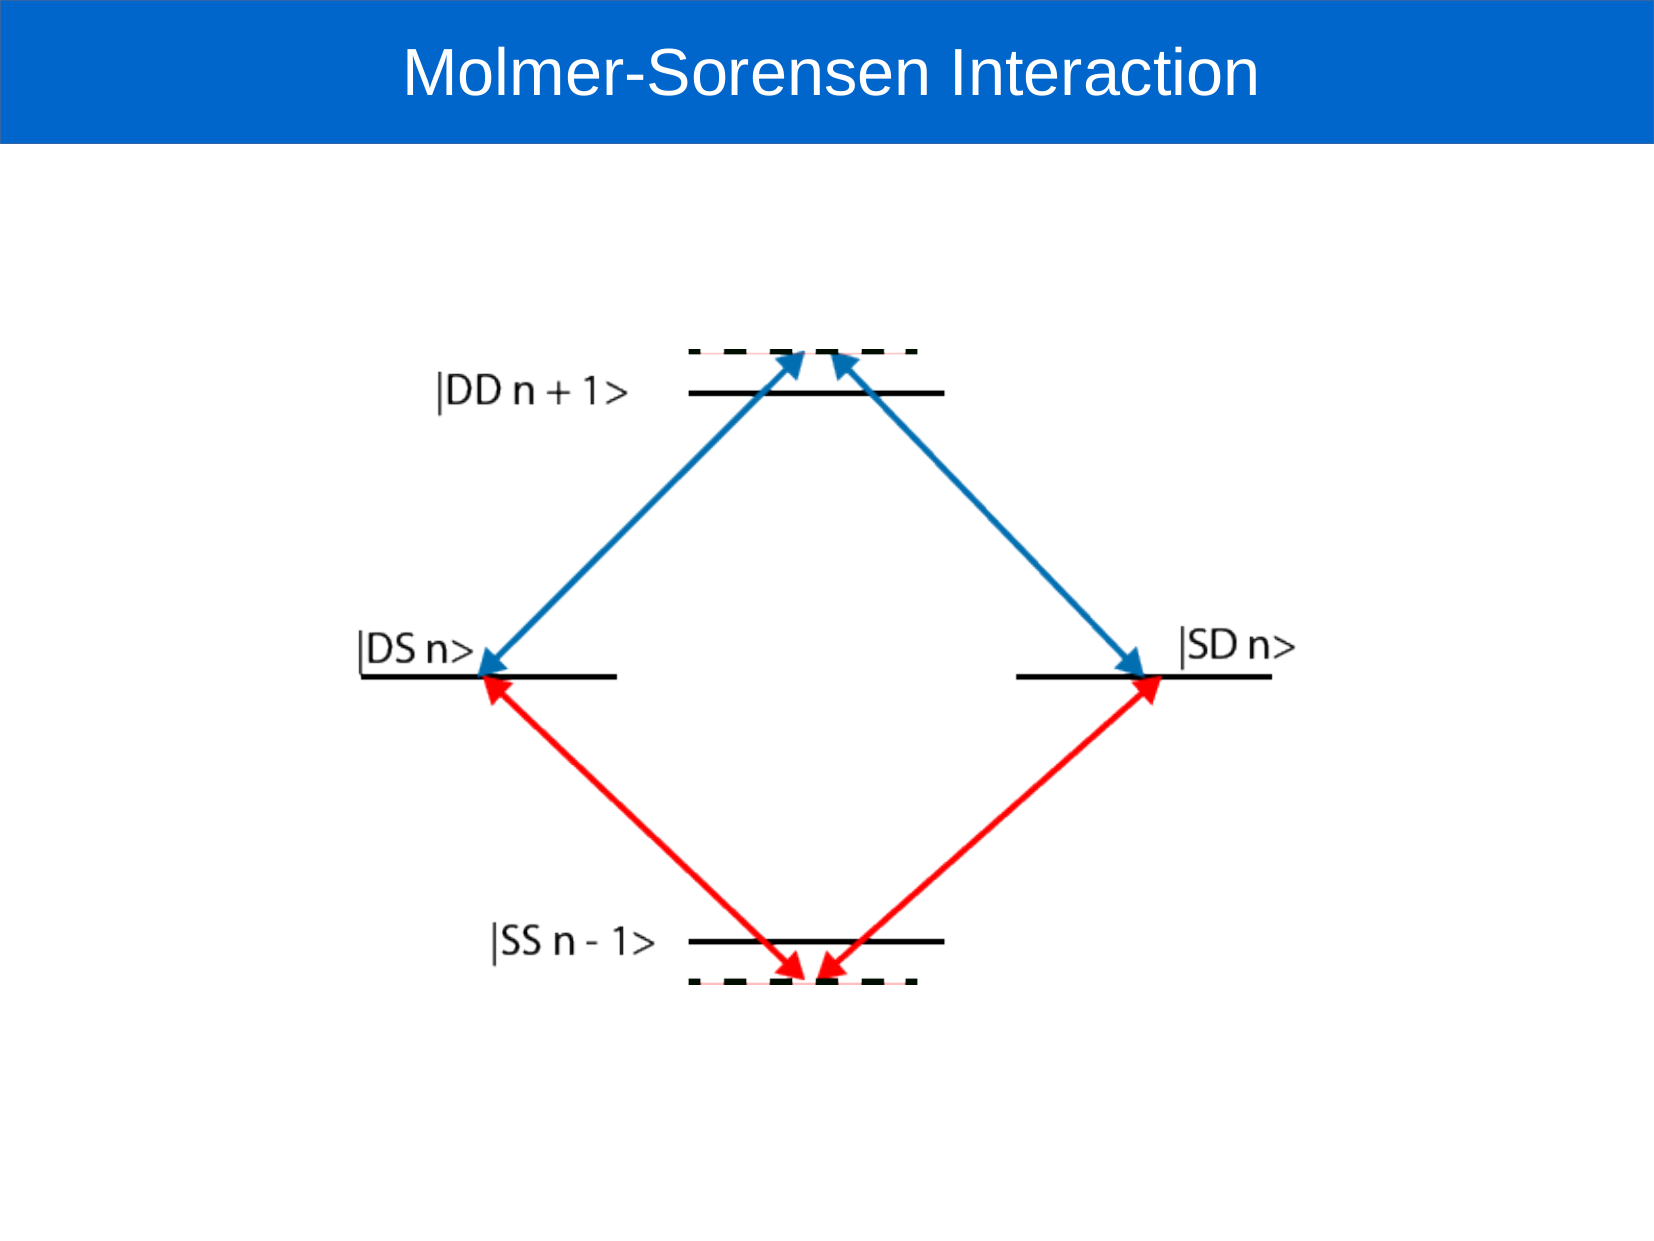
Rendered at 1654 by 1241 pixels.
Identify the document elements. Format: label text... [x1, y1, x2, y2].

picture [355, 349, 1298, 985]
title Molmer-Sorensen Interaction [0, 2, 1654, 144]
